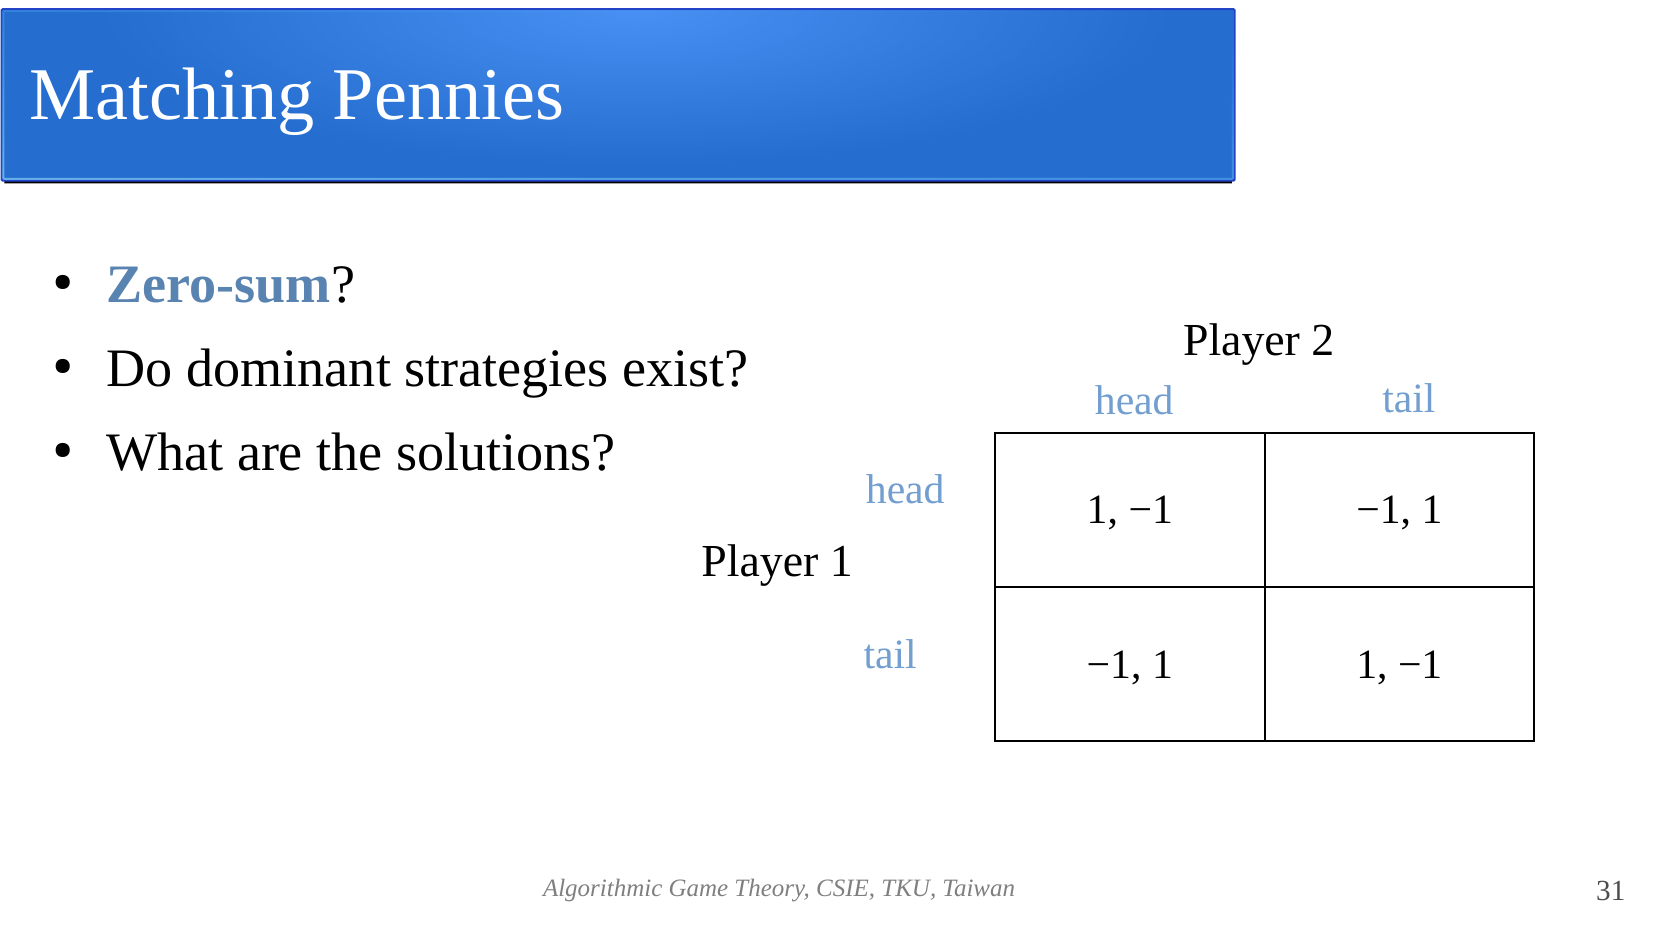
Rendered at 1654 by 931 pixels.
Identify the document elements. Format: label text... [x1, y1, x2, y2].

table_header −1, 1 [1266, 434, 1533, 586]
table_header 1, −1 [996, 434, 1264, 586]
text_box head [1045, 369, 1224, 436]
list Zero-sum? Do dominant strategies exist? What are the solutions? [35, 253, 819, 794]
title Matching Pennies [29, 17, 1138, 172]
text_box tail [1304, 367, 1514, 433]
table_cell −1, 1 [996, 588, 1264, 740]
text_box Player 2 [1146, 307, 1372, 374]
table_cell 1, −1 [1266, 588, 1533, 740]
text_box tail [785, 624, 995, 689]
text_box Player 1 [673, 528, 881, 614]
text_box head [816, 458, 995, 525]
